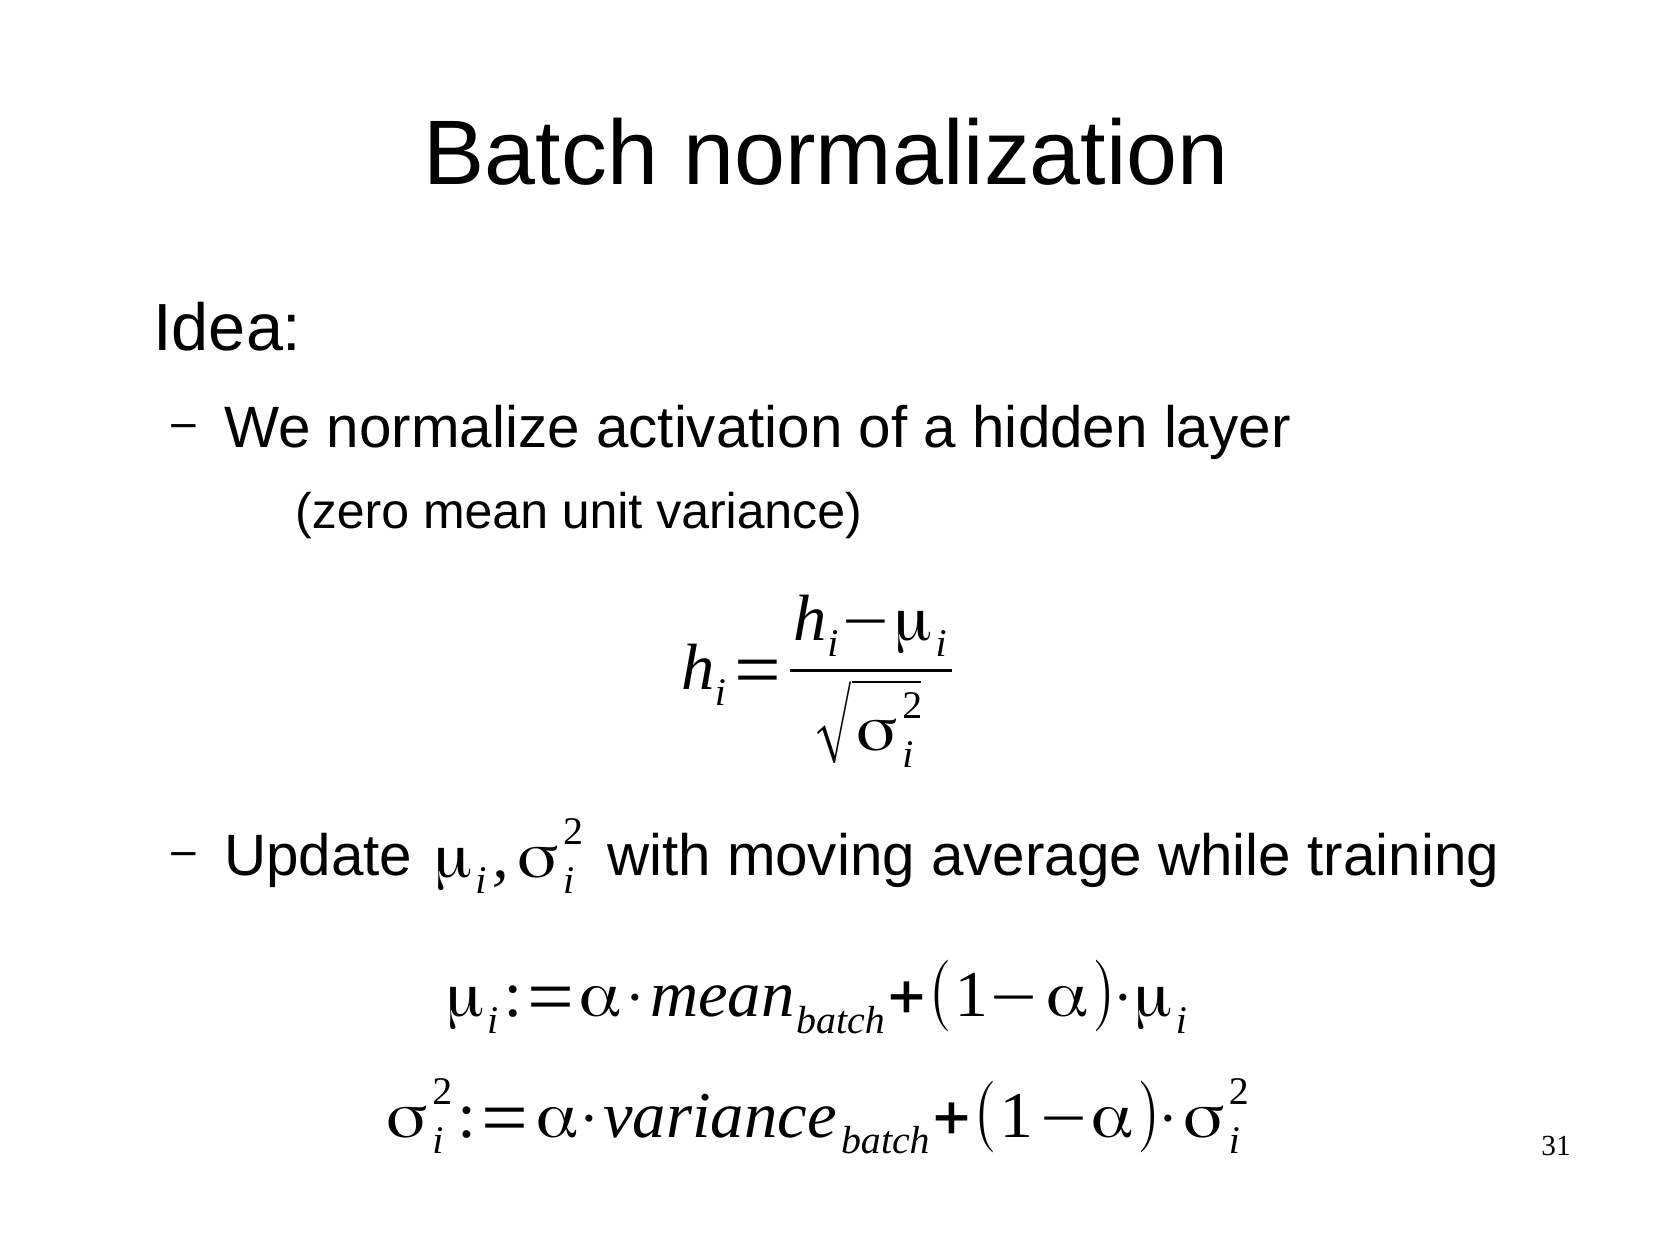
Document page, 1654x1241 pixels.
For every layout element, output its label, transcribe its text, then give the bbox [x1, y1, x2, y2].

list Idea: We normalize activation of a hidden layer (zero mean unit variance) Update with moving average while training [82, 290, 1571, 1010]
chart [416, 807, 599, 901]
chart [428, 955, 1203, 1040]
chart [664, 583, 969, 777]
chart [369, 1067, 1264, 1161]
title Batch normalization [82, 49, 1571, 257]
